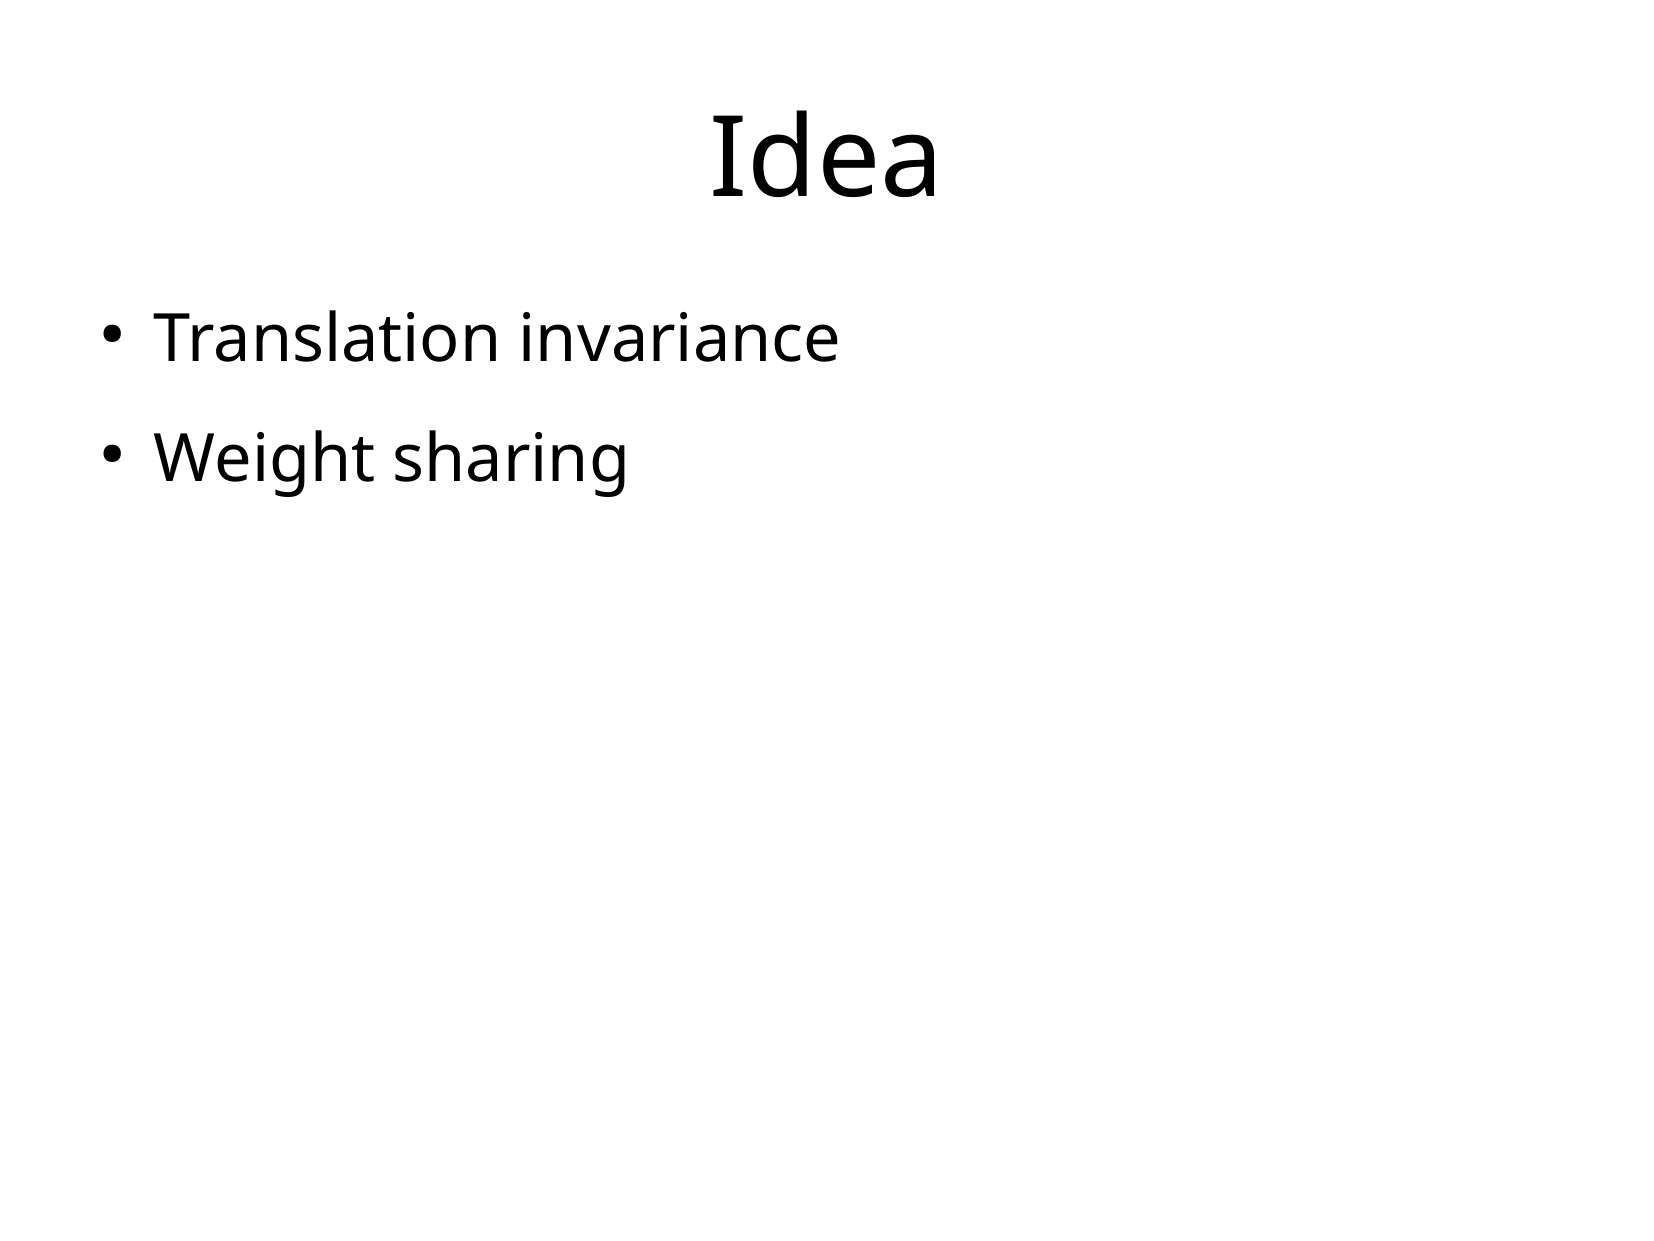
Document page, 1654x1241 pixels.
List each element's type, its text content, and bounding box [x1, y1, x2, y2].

list Translation invariance Weight sharing [82, 290, 1571, 1010]
title Idea [82, 49, 1571, 257]
